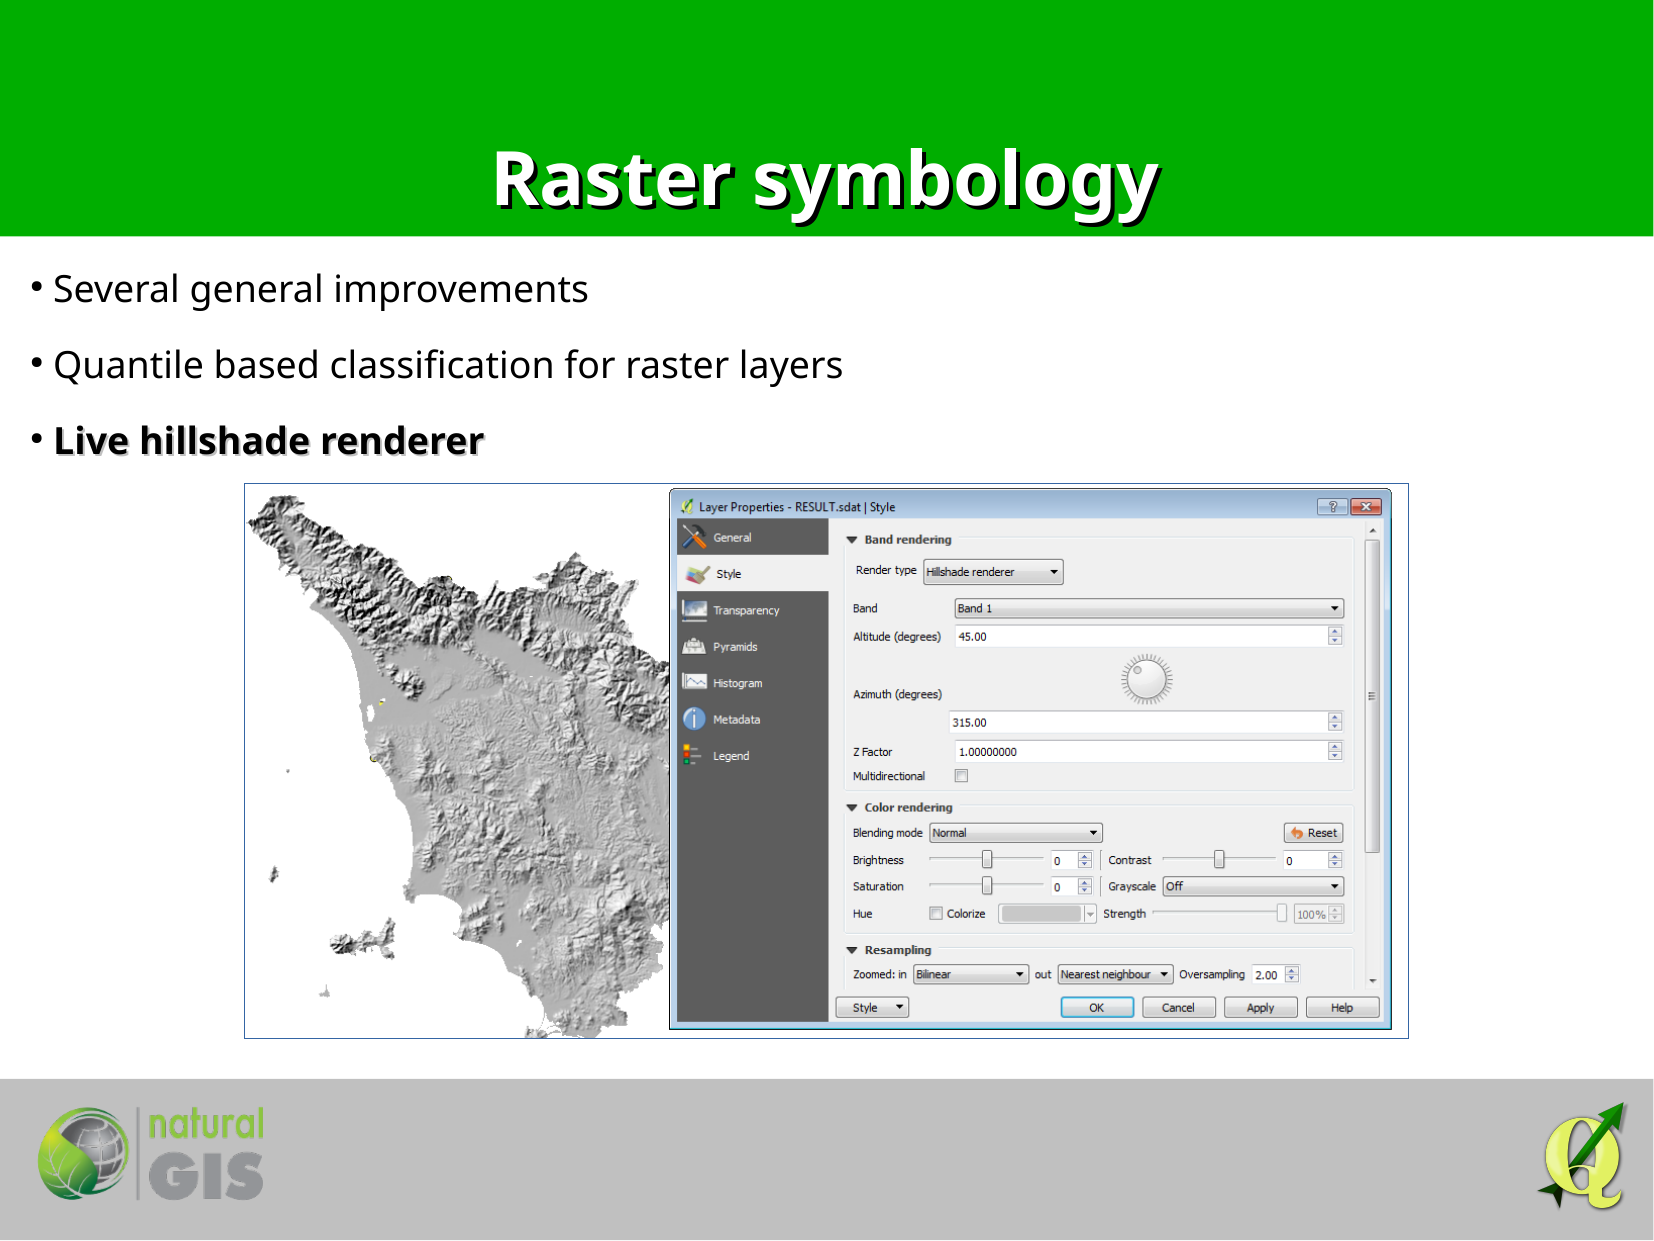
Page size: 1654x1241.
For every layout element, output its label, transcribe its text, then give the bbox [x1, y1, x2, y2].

text_box [0, 1078, 1654, 1241]
picture [33, 1125, 271, 1208]
text_box Raster symbology [15, 66, 1636, 300]
picture [244, 483, 1409, 1039]
text_box Several general improvements Quantile based classification for raster layers Live hillshade renderer [15, 255, 1509, 1125]
picture [1524, 1093, 1641, 1222]
text_box [0, 0, 1654, 237]
